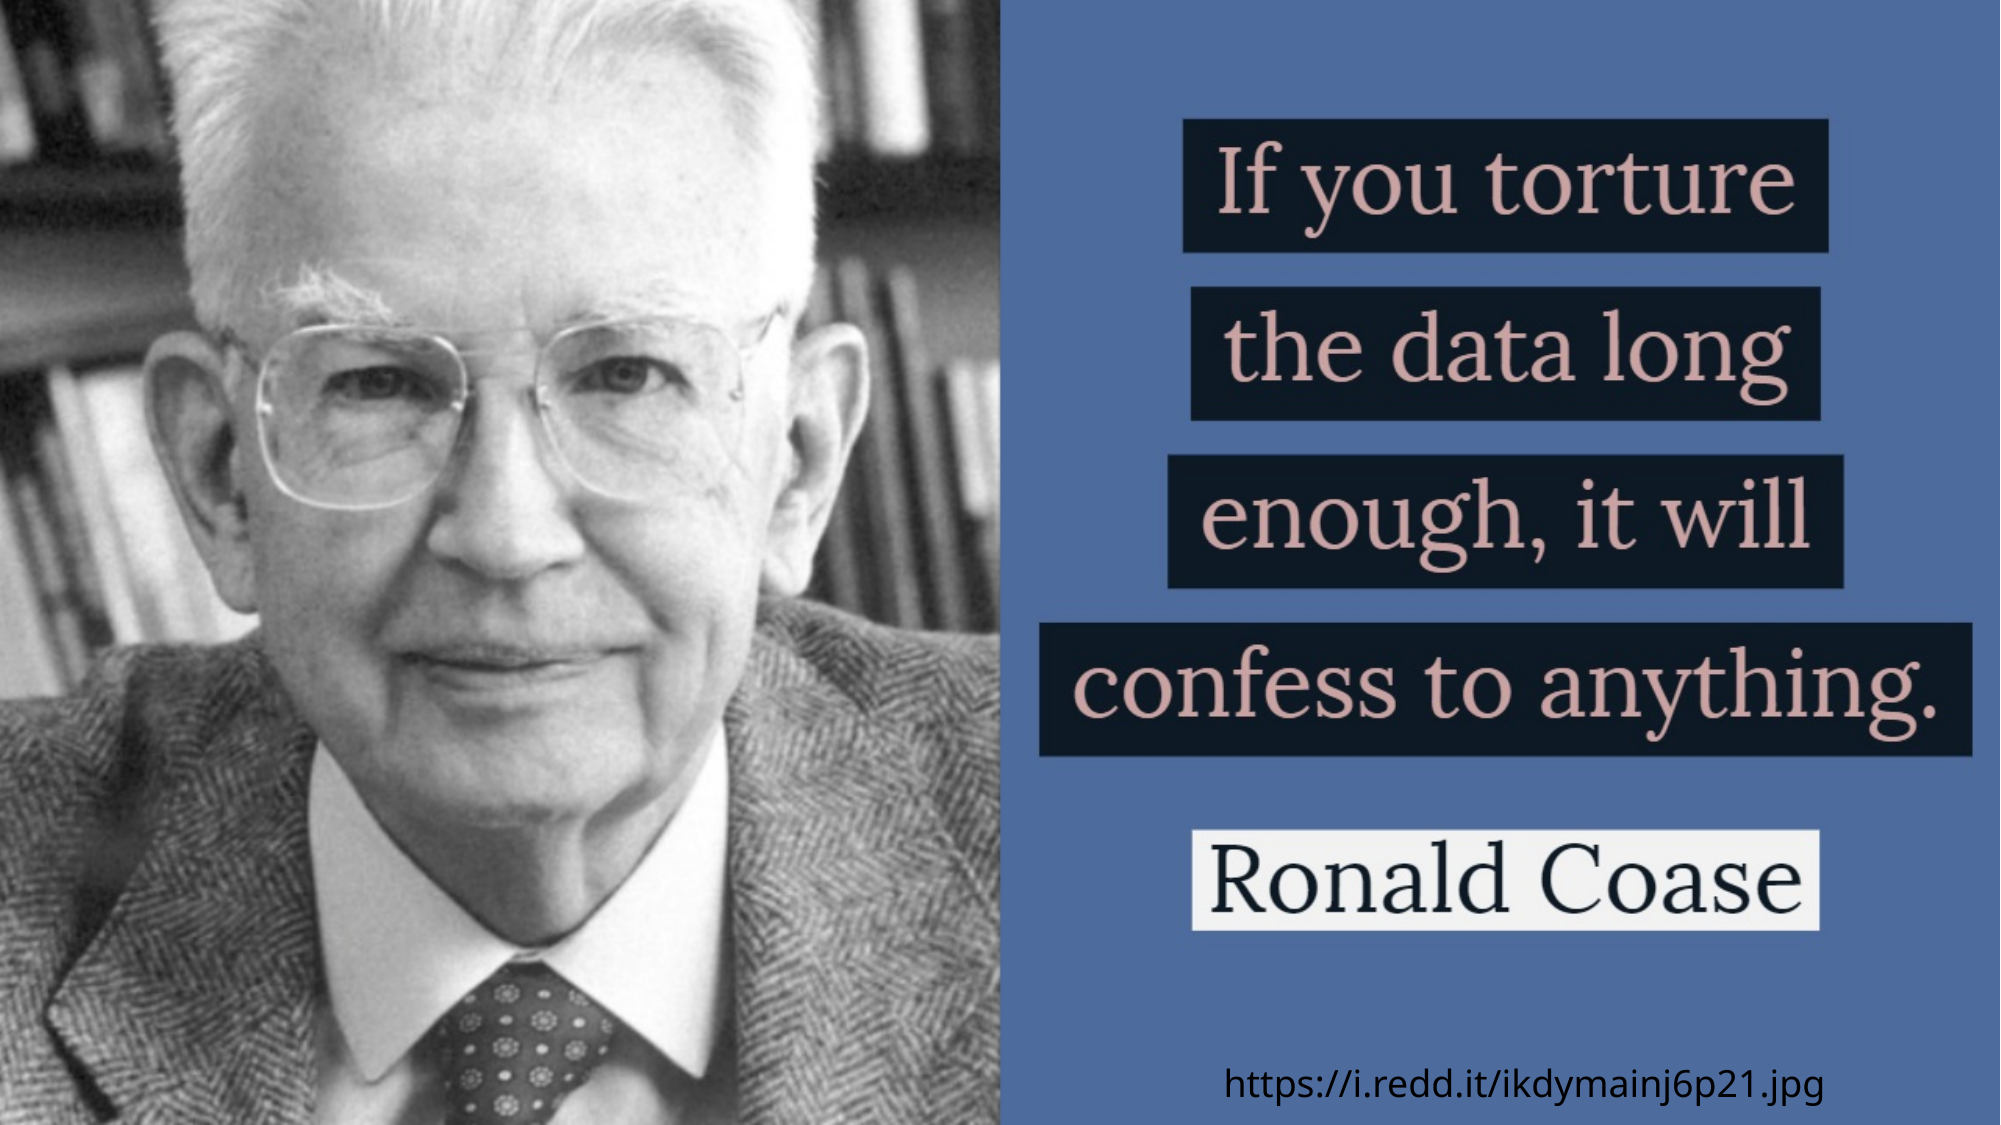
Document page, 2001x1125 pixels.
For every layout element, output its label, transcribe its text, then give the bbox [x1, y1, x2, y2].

text_box https://i.redd.it/ikdymainj6p21.jpg [1208, 1052, 1841, 1112]
picture [0, 0, 2000, 1125]
